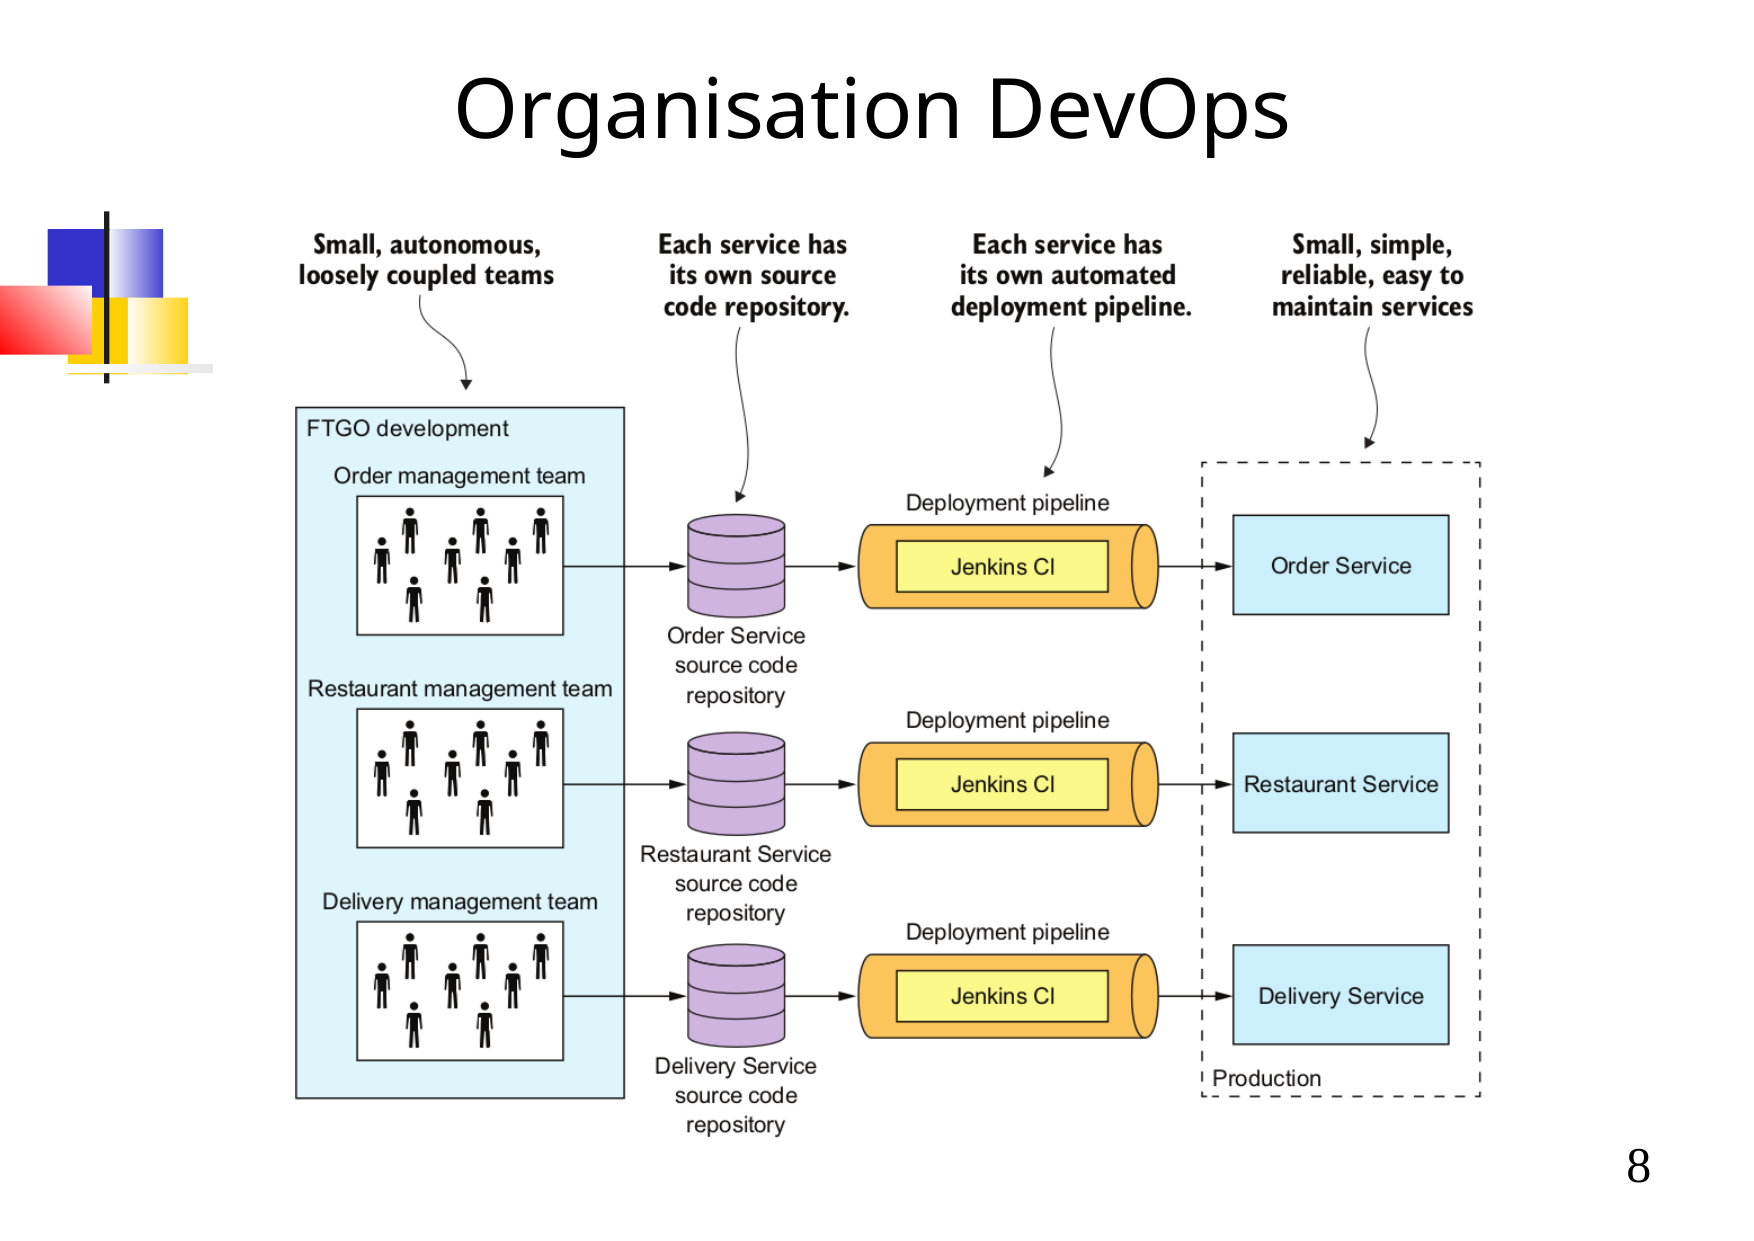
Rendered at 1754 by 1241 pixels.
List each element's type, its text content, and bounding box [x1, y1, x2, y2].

picture [213, 212, 1548, 1138]
title Organisation DevOps [179, 3, 1567, 216]
